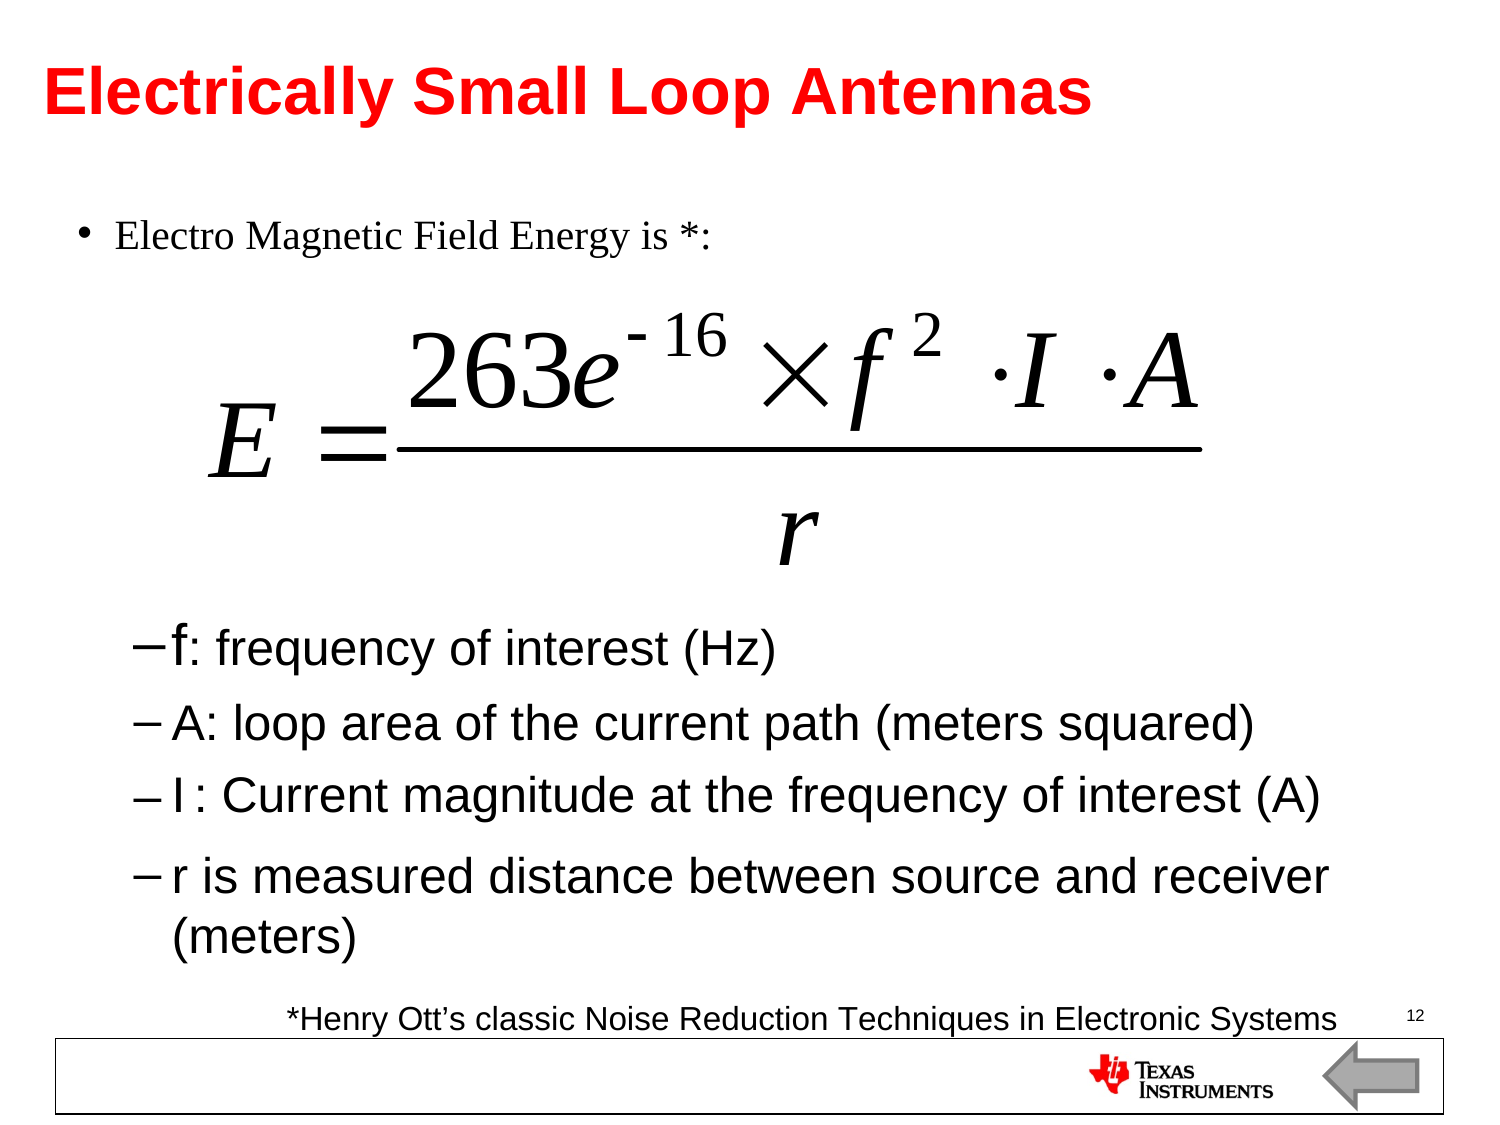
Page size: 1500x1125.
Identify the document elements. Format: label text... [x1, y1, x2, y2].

title Electrically Small Loop Antennas [28, 24, 1500, 163]
text_box [1324, 1045, 1418, 1107]
chart [188, 281, 1219, 591]
picture [1087, 1052, 1274, 1099]
list Electro Magnetic Field Energy is *: f: frequency of interest (Hz) A: loop area of the current path (meters squared) I : Current magnitude at the frequency of interest (A) r is measured distance between source and receiver (meters) [62, 199, 1438, 975]
text_box *Henry Ott’s classic Noise Reduction Techniques in Electronic Systems [271, 989, 1500, 1046]
